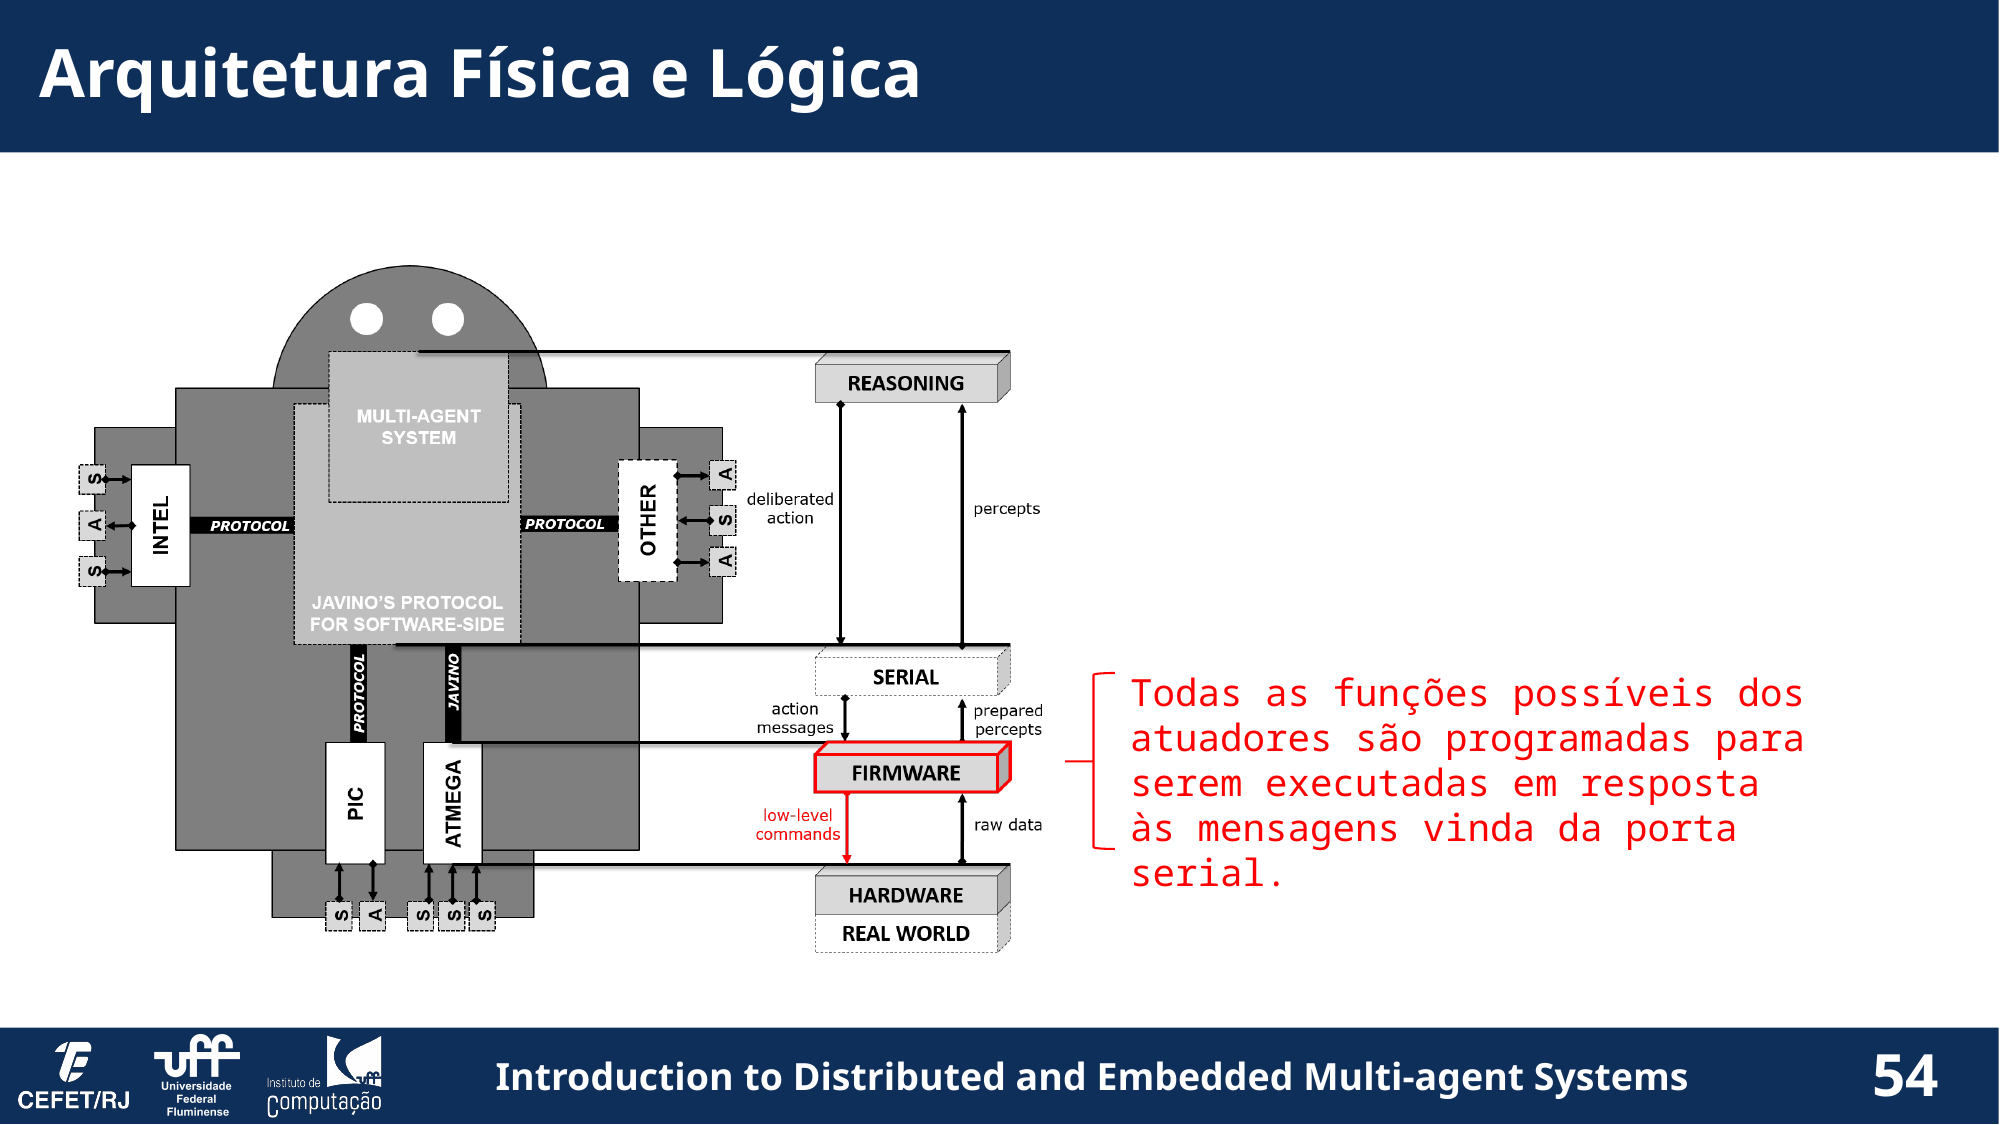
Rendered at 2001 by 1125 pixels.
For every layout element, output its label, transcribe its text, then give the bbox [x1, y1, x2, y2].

picture [153, 1033, 241, 1121]
text_box Arquitetura Física e Lógica [25, 23, 1998, 116]
picture [77, 265, 1065, 961]
text_box [1093, 672, 1115, 849]
text_box Todas as funções possíveis dos atuadores são programadas para serem executadas em resposta às mensagens vinda da porta serial. [1115, 661, 1839, 901]
picture [265, 1033, 383, 1118]
picture [18, 1021, 129, 1125]
